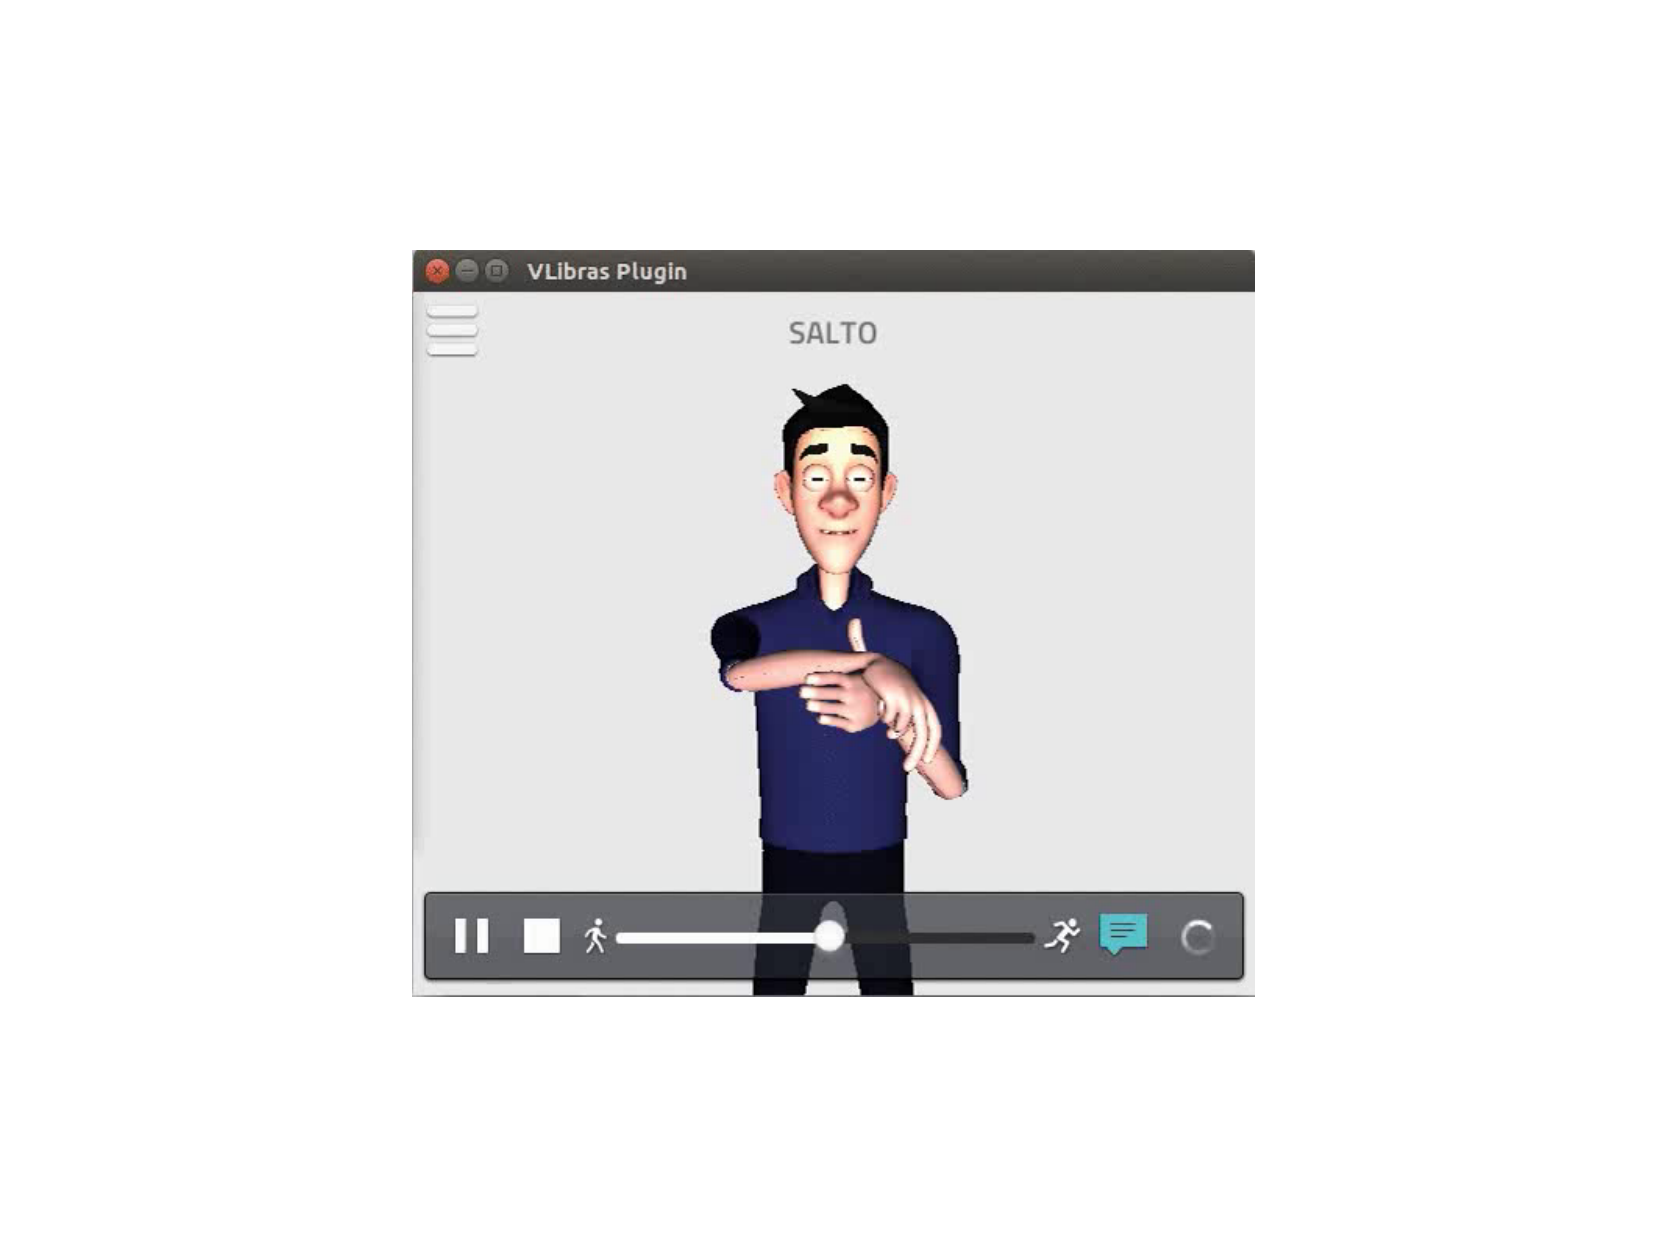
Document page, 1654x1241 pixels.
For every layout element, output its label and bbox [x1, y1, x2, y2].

text_box [411, 250, 1256, 998]
